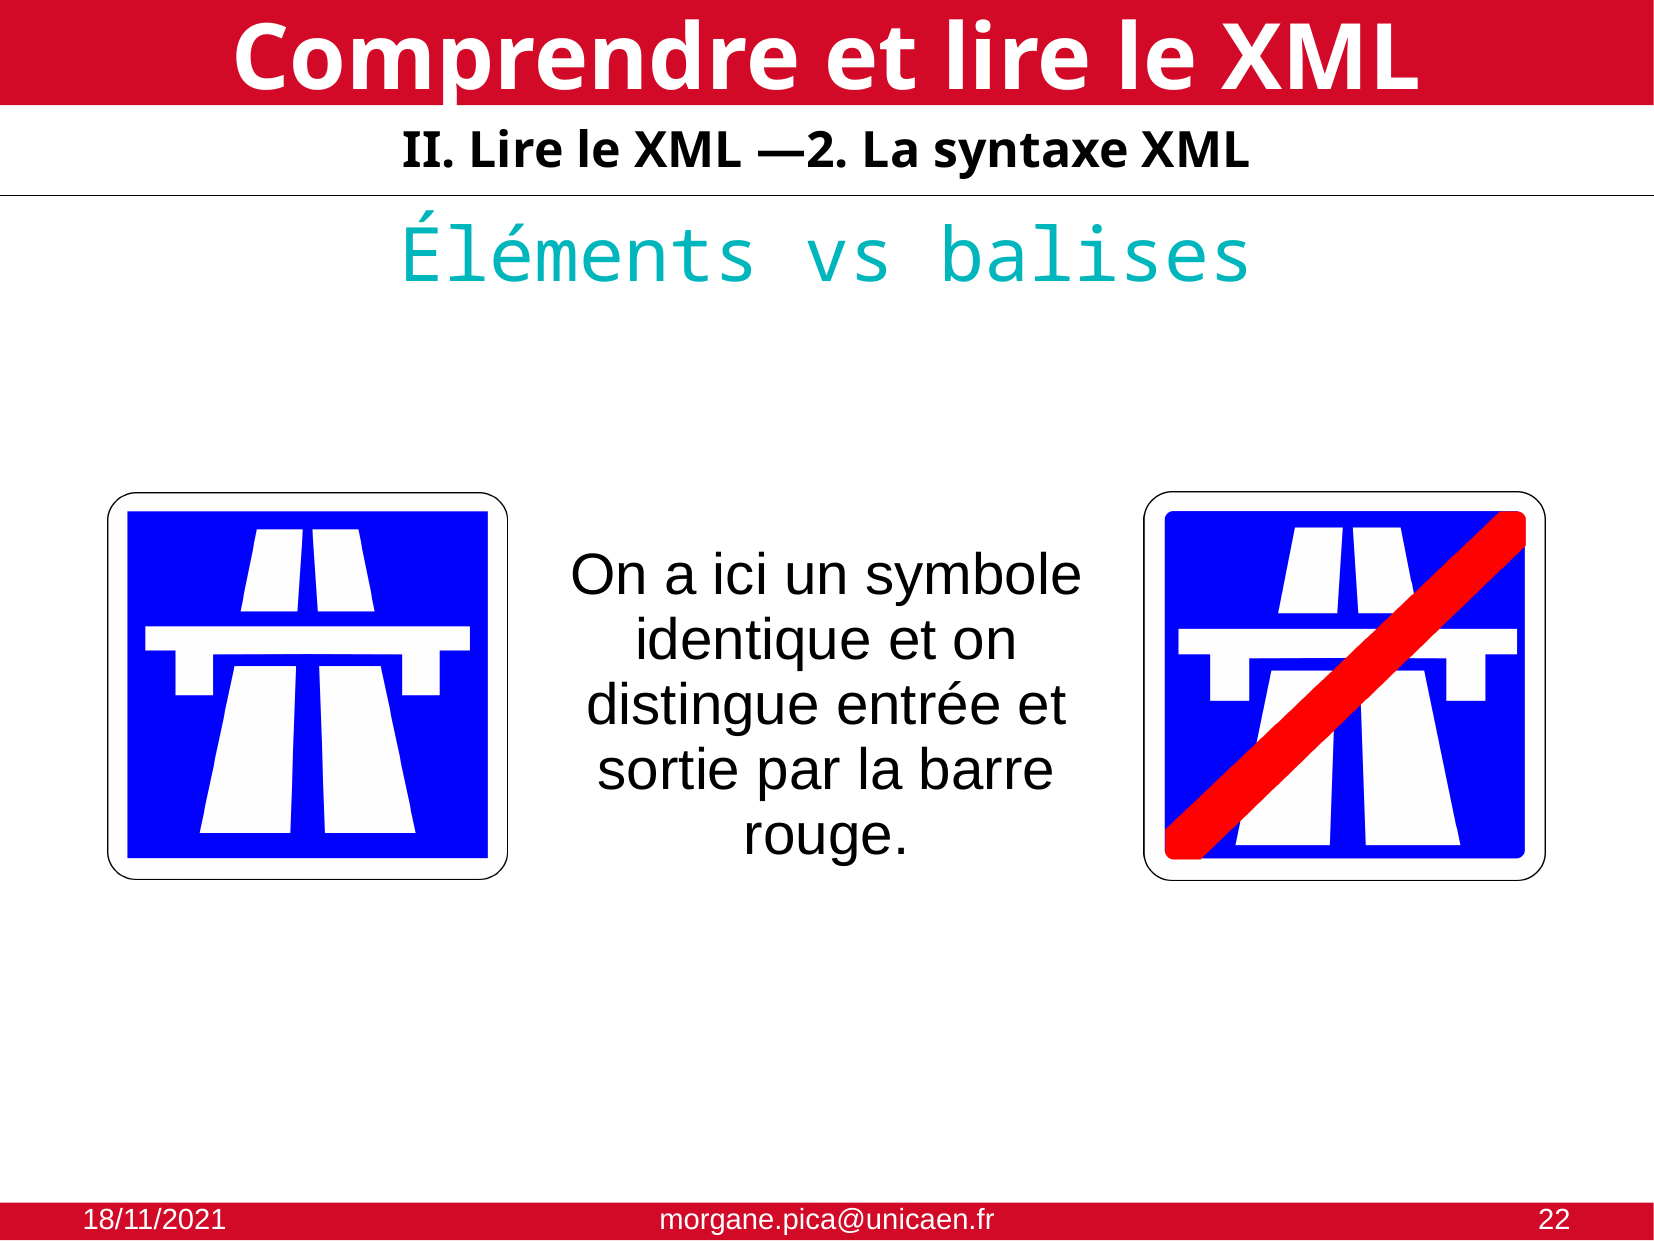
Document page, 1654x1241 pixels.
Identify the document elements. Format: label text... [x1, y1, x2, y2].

text_box Éléments vs balises [161, 193, 1493, 284]
picture [107, 492, 508, 880]
title Comprendre et lire le XML [0, 0, 1654, 106]
picture [1143, 491, 1546, 881]
text_box On a ici un symbole identique et on distingue entrée et sortie par la barre rouge. [532, 534, 1122, 875]
title II. Lire le XML —2. La syntaxe XML [0, 106, 1654, 191]
